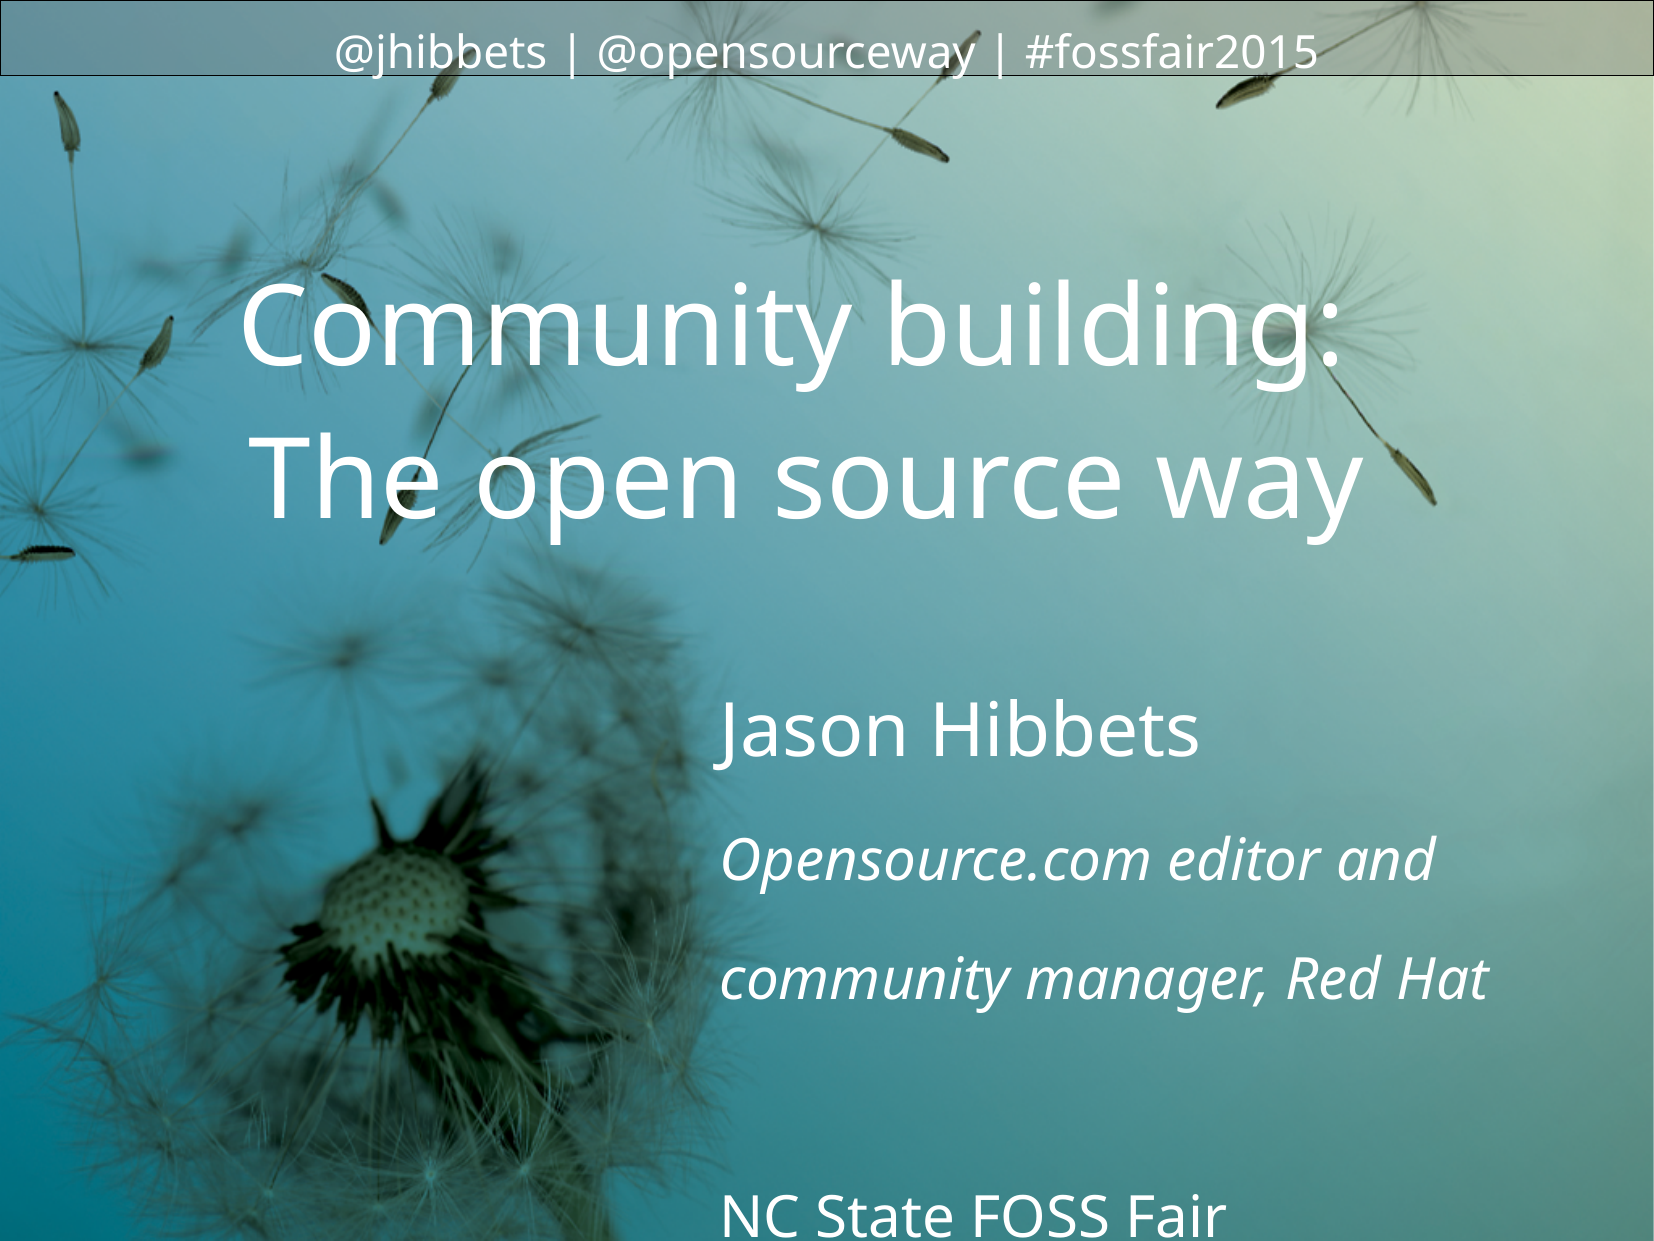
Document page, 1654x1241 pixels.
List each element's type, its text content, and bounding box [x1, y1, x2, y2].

text_box Jason Hibbets Opensource.com editor and community manager, Red Hat NC State FOSS Fair February 7, 2015 [705, 618, 1651, 1146]
text_box Community building: The open source way [41, 237, 1572, 479]
picture [0, 76, 1654, 1241]
